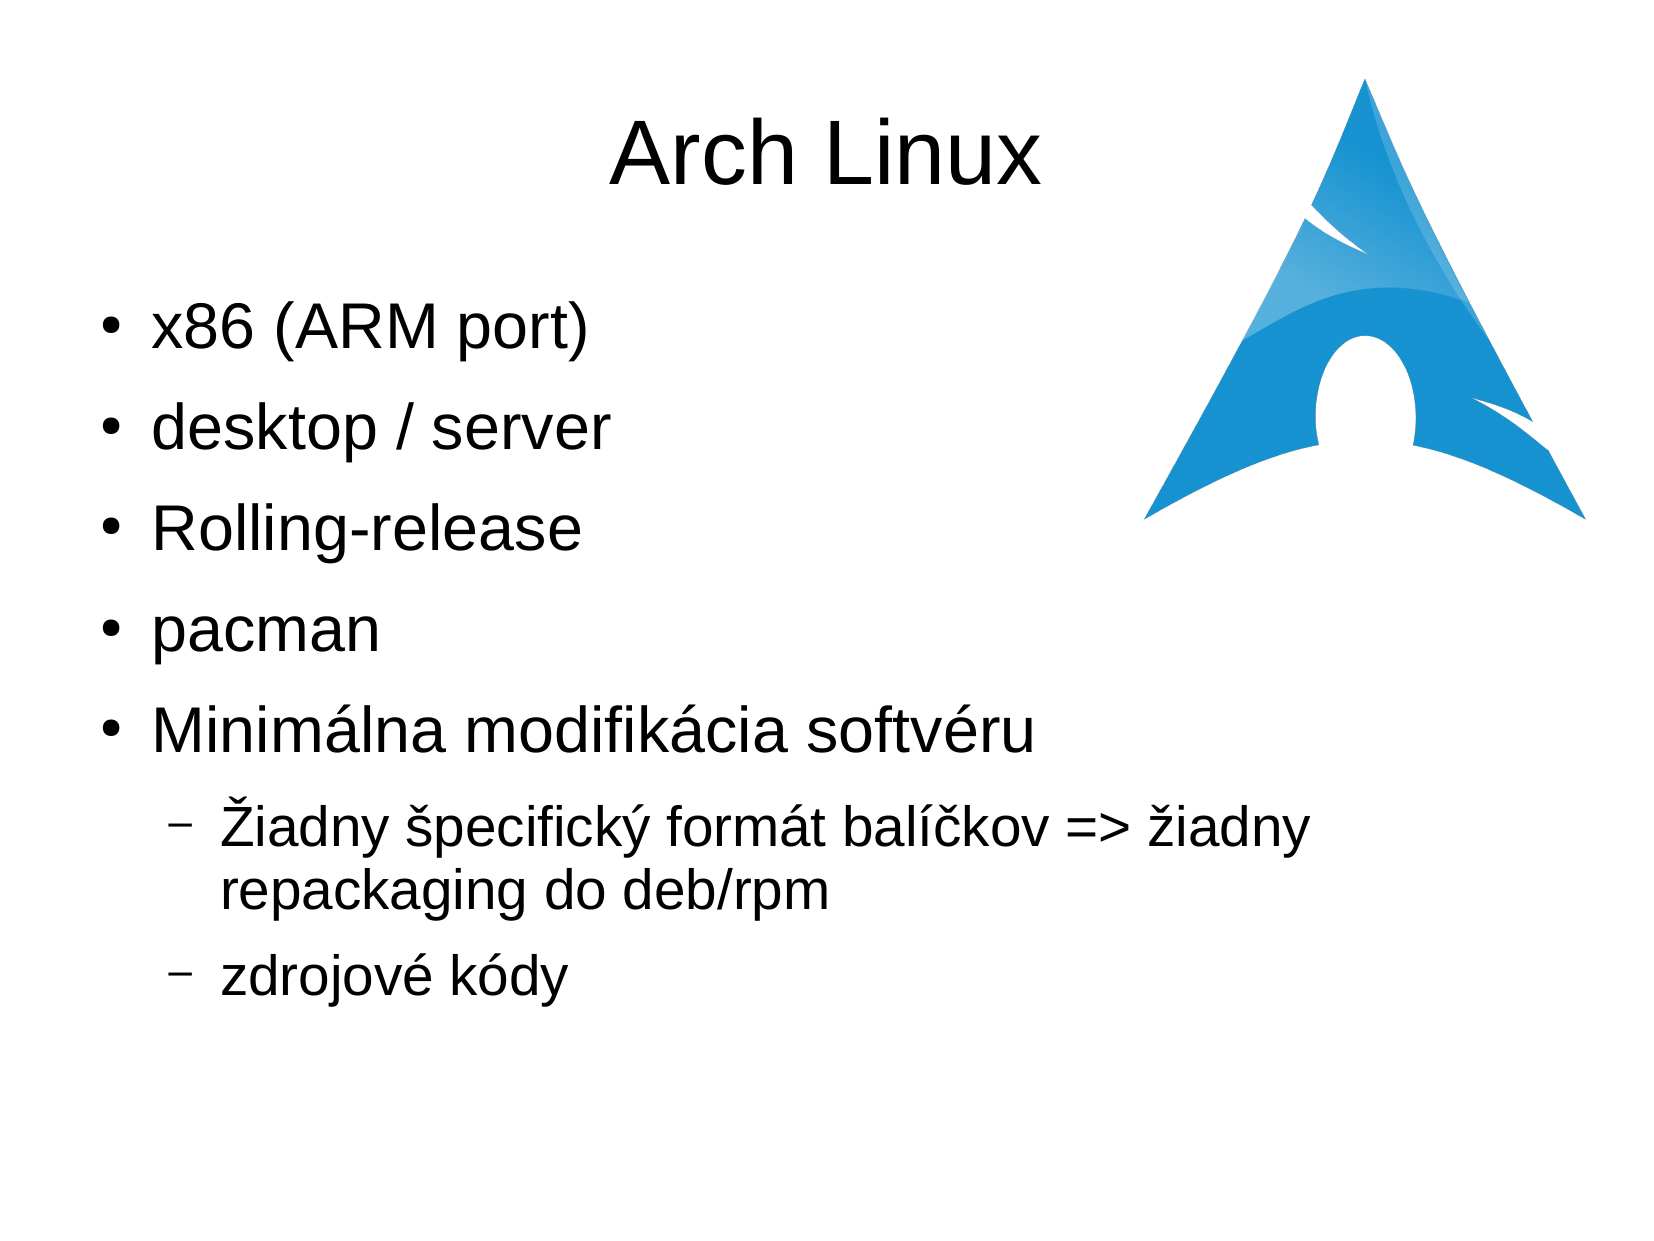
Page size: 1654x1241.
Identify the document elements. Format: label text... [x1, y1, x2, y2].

title Arch Linux [82, 49, 1571, 257]
picture [1142, 77, 1591, 526]
list x86 (ARM port) desktop / server Rolling-release pacman Minimálna modifikácia softvéru Žiadny špecifický formát balíčkov => žiadny repackaging do deb/rpm zdrojové kódy [82, 290, 1571, 1010]
